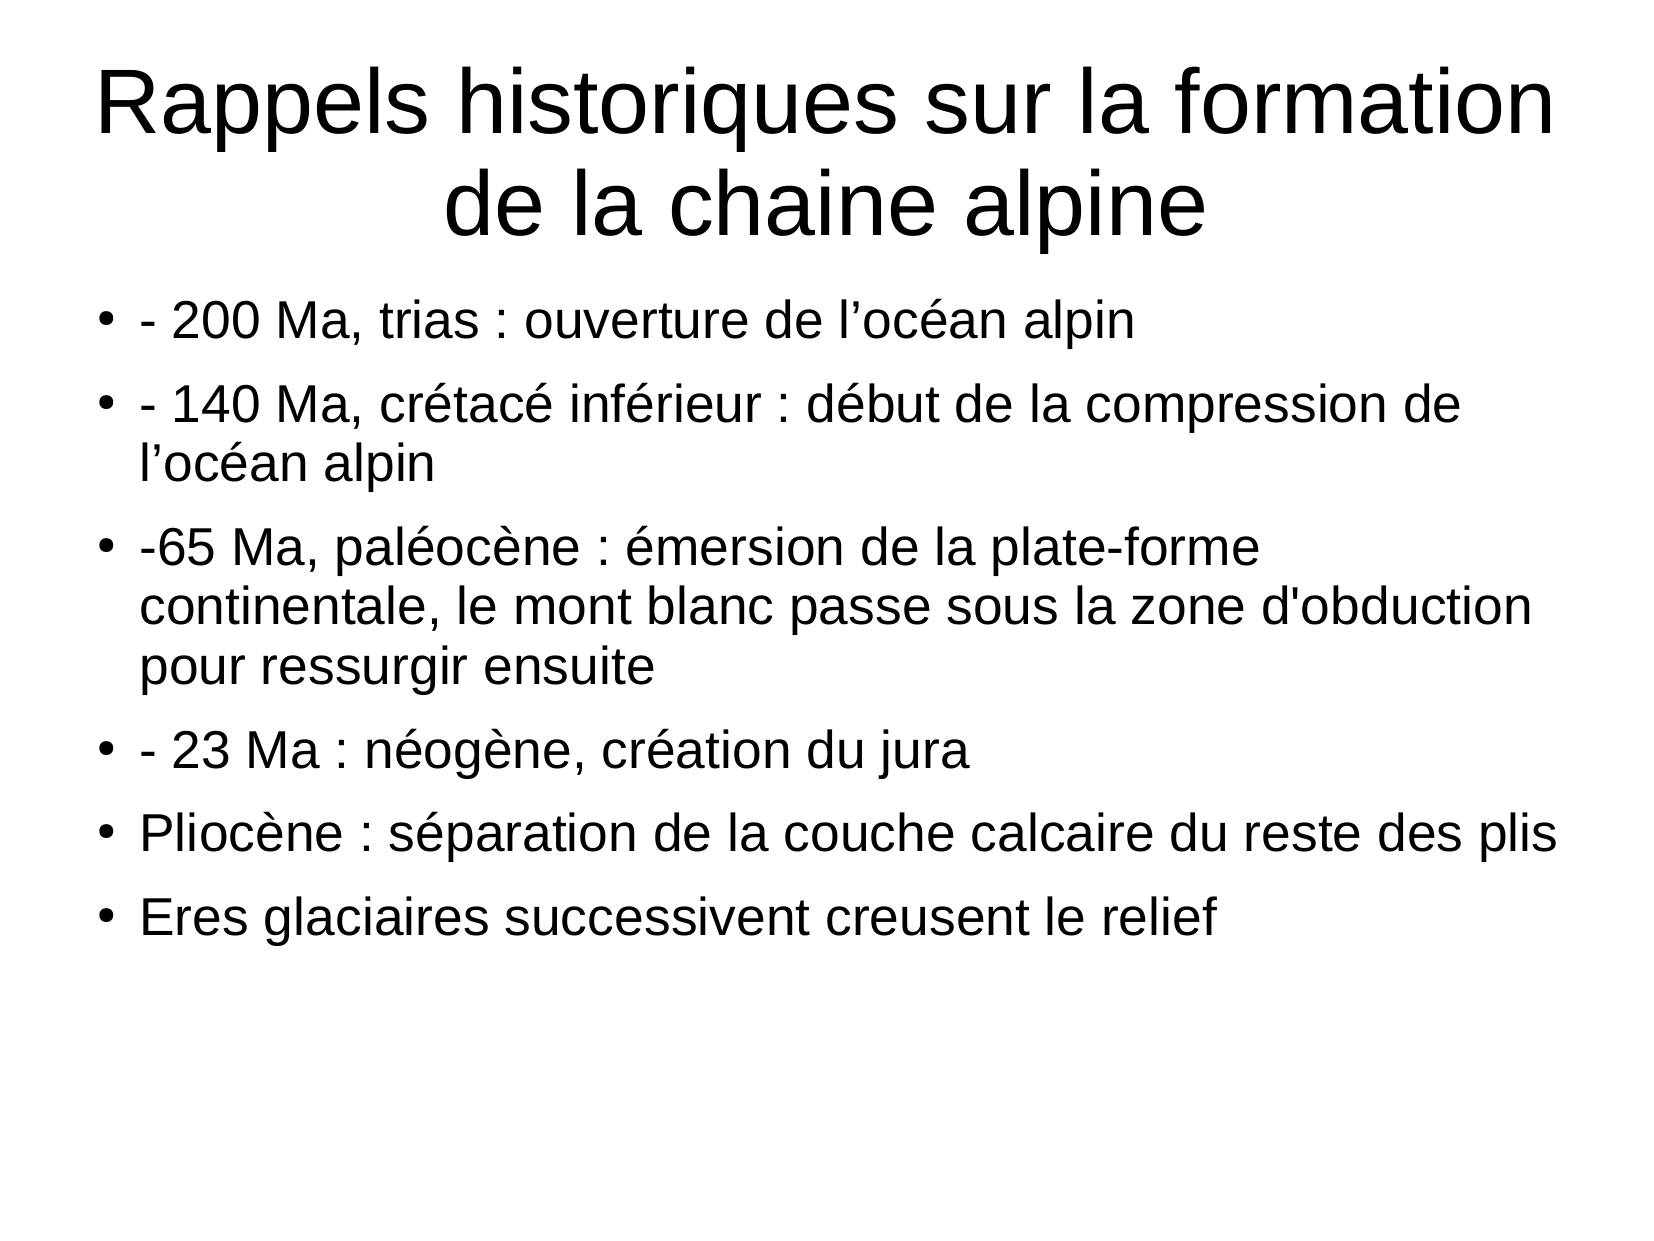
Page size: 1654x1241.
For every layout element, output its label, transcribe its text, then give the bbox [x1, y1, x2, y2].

title Rappels historiques sur la formation de la chaine alpine [82, 49, 1571, 257]
list - 200 Ma, trias : ouverture de l’océan alpin - 140 Ma, crétacé inférieur : début de la compression de l’océan alpin -65 Ma, paléocène : émersion de la plate-forme continentale, le mont blanc passe sous la zone d'obduction pour ressurgir ensuite - 23 Ma : néogène, création du jura Pliocène : séparation de la couche calcaire du reste des plis Eres glaciaires successivent creusent le relief [82, 290, 1571, 1010]
